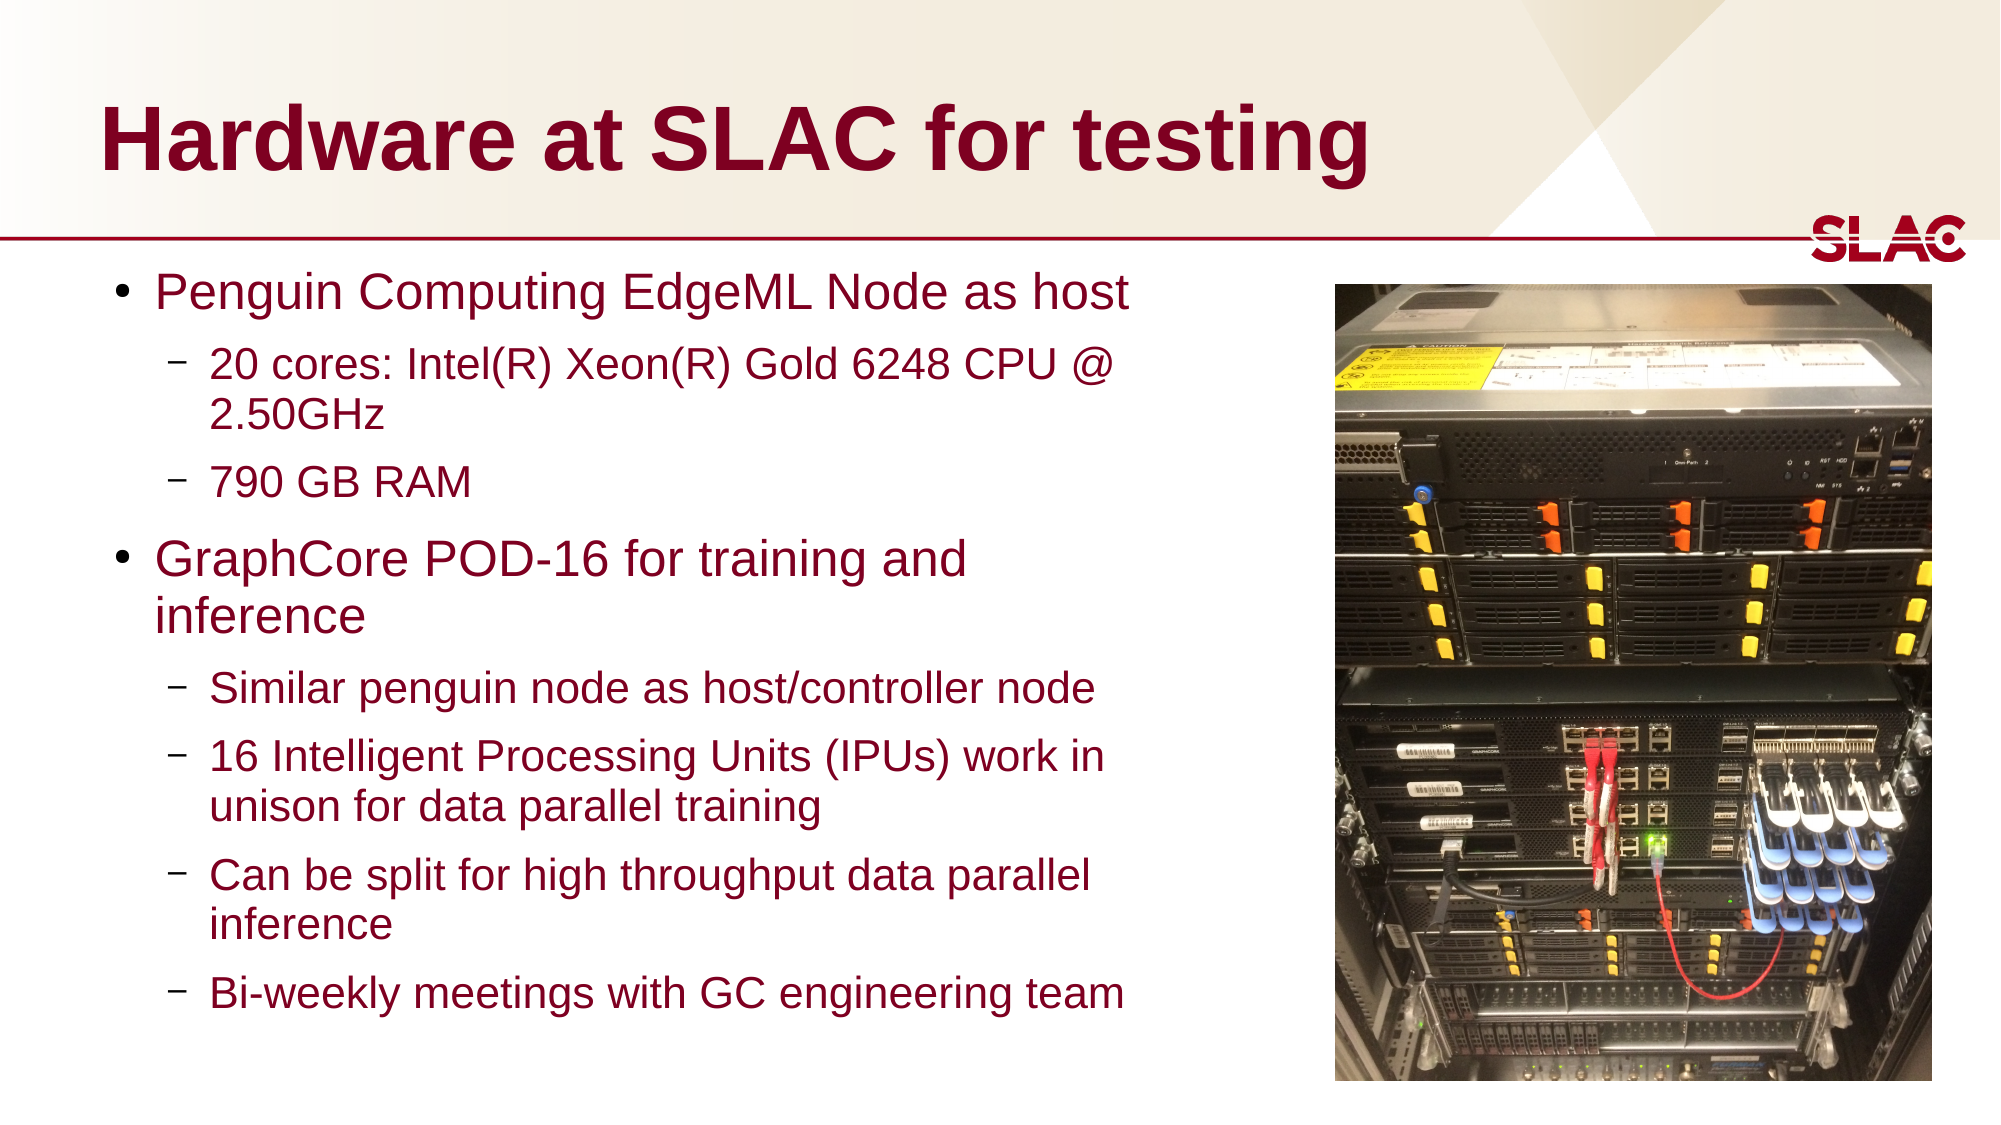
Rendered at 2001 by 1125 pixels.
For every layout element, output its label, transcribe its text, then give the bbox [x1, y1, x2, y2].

picture [1335, 284, 1932, 1081]
title Hardware at SLAC for testing [99, 44, 1900, 233]
picture [0, 0, 2001, 262]
list Penguin Computing EdgeML Node as host 20 cores: Intel(R) Xeon(R) Gold 6248 CPU @ 2.50GHz 790 GB RAM GraphCore POD-16 for training and inference Similar penguin node as host/controller node 16 Intelligent Processing Units (IPUs) work in unison for data parallel training Can be split for high throughput data parallel inference Bi-weekly meetings with GC engineering team [99, 263, 1141, 1111]
